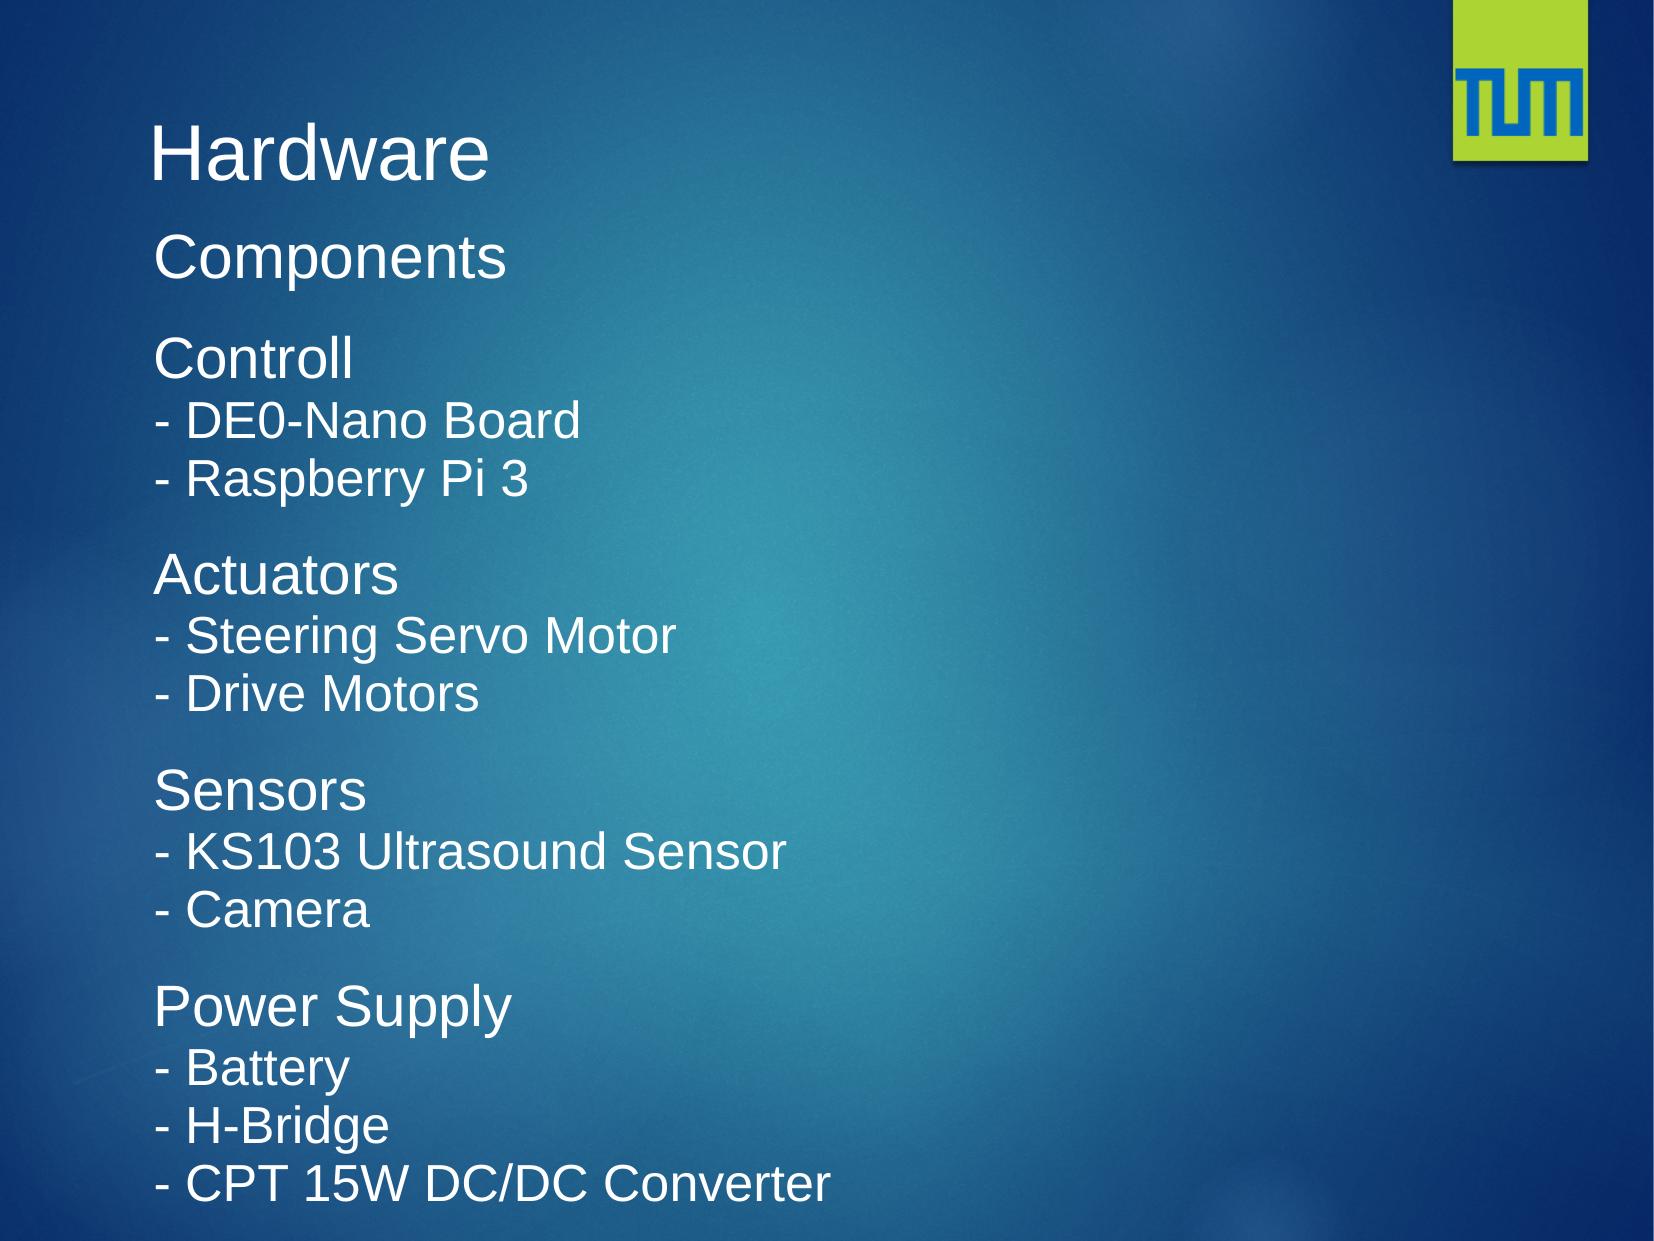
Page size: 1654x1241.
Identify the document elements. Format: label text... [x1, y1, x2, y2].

title Hardware [82, 49, 1571, 257]
subtitle Components Controll - DE0-Nano Board - Raspberry Pi 3 Actuators - Steering Servo Motor - Drive Motors Sensors - KS103 Ultrasound Sensor - Camera Power Supply - Battery - H-Bridge - CPT 15W DC/DC Converter [153, 224, 1642, 1210]
picture [0, 0, 1654, 1241]
